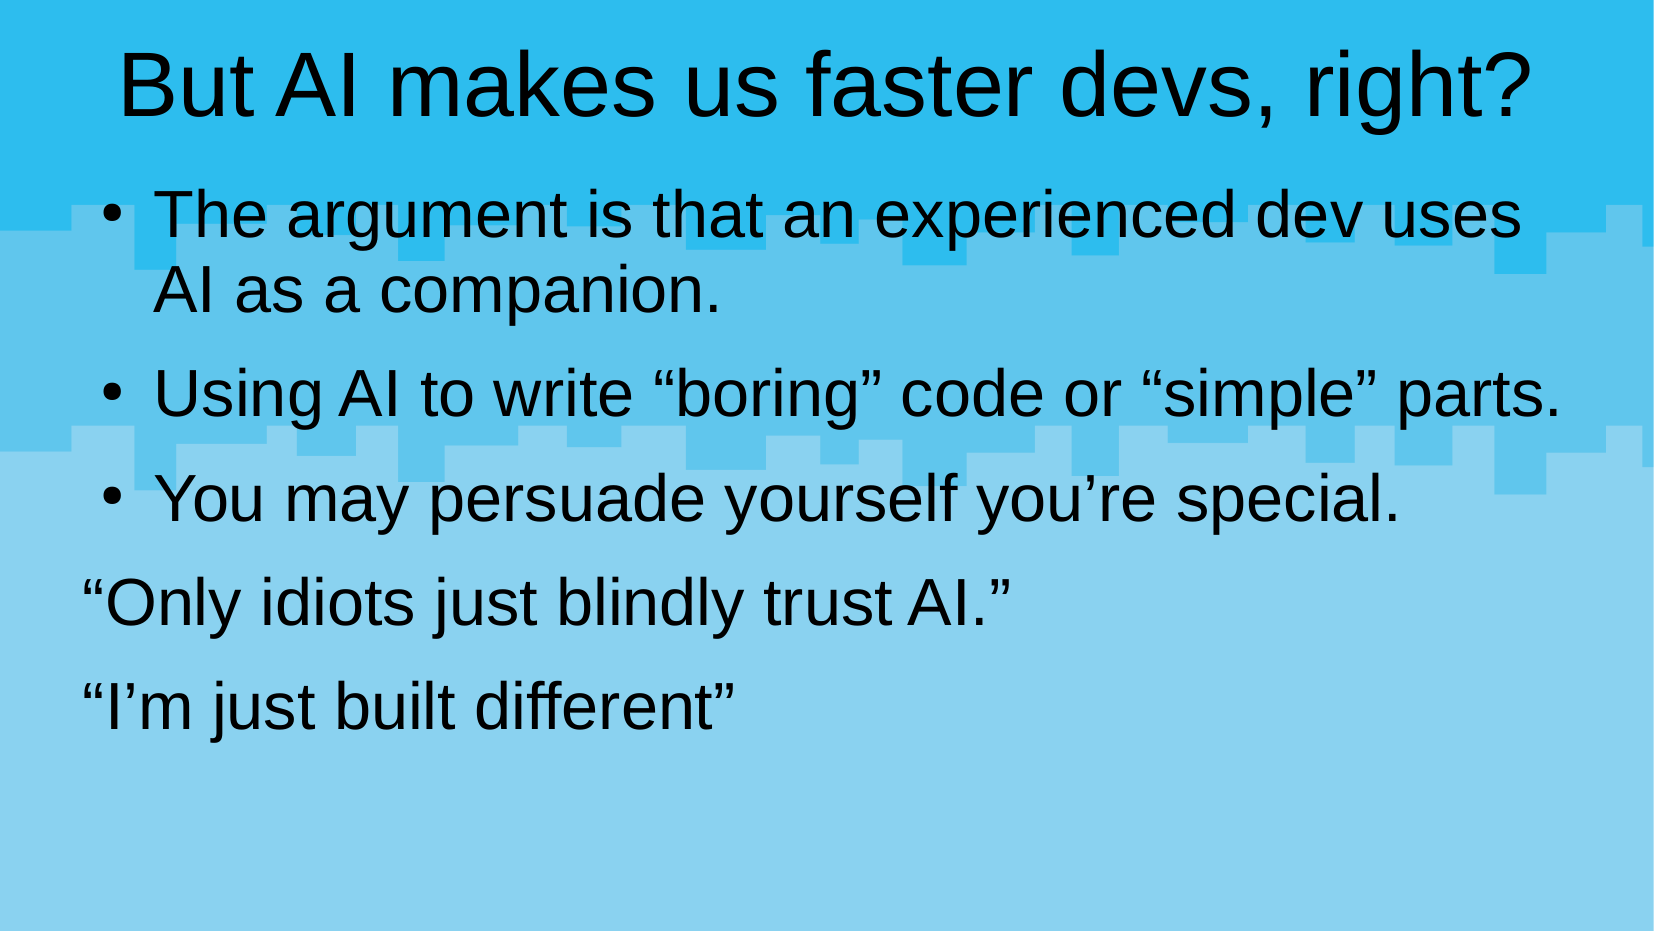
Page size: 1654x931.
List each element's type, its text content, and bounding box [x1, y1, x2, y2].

list The argument is that an experienced dev uses AI as a companion. Using AI to write “boring” code or “simple” parts. You may persuade yourself you’re special. “Only idiots just blindly trust AI.” “I’m just built different” [82, 177, 1571, 886]
picture [0, 0, 1654, 931]
title But AI makes us faster devs, right? [82, 7, 1571, 163]
